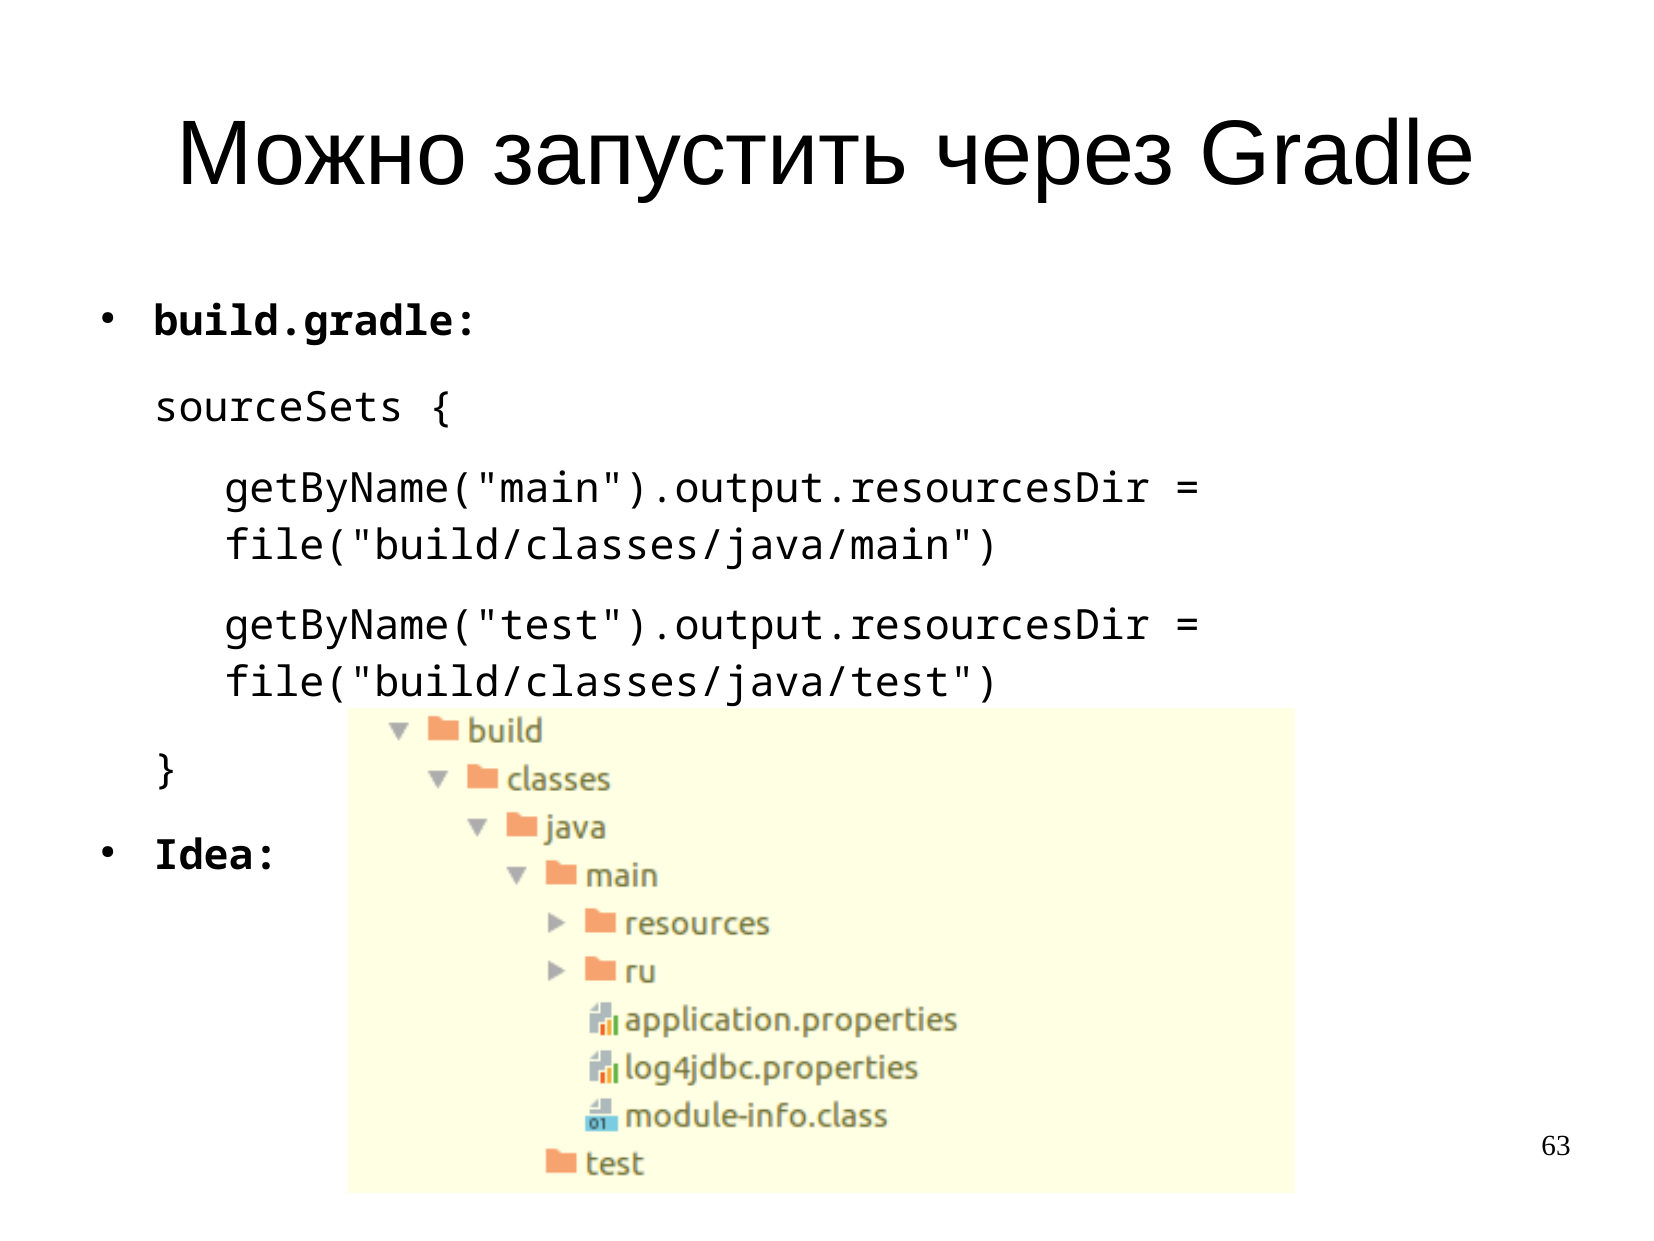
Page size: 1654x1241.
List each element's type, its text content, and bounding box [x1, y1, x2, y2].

picture [348, 708, 1295, 1193]
list build.gradle: sourceSets { getByName("main").output.resourcesDir = file("build/classes/java/main") getByName("test").output.resourcesDir = file("build/classes/java/test") } Idea: [82, 290, 1571, 1010]
title Можно запустить через Gradle [82, 49, 1571, 257]
